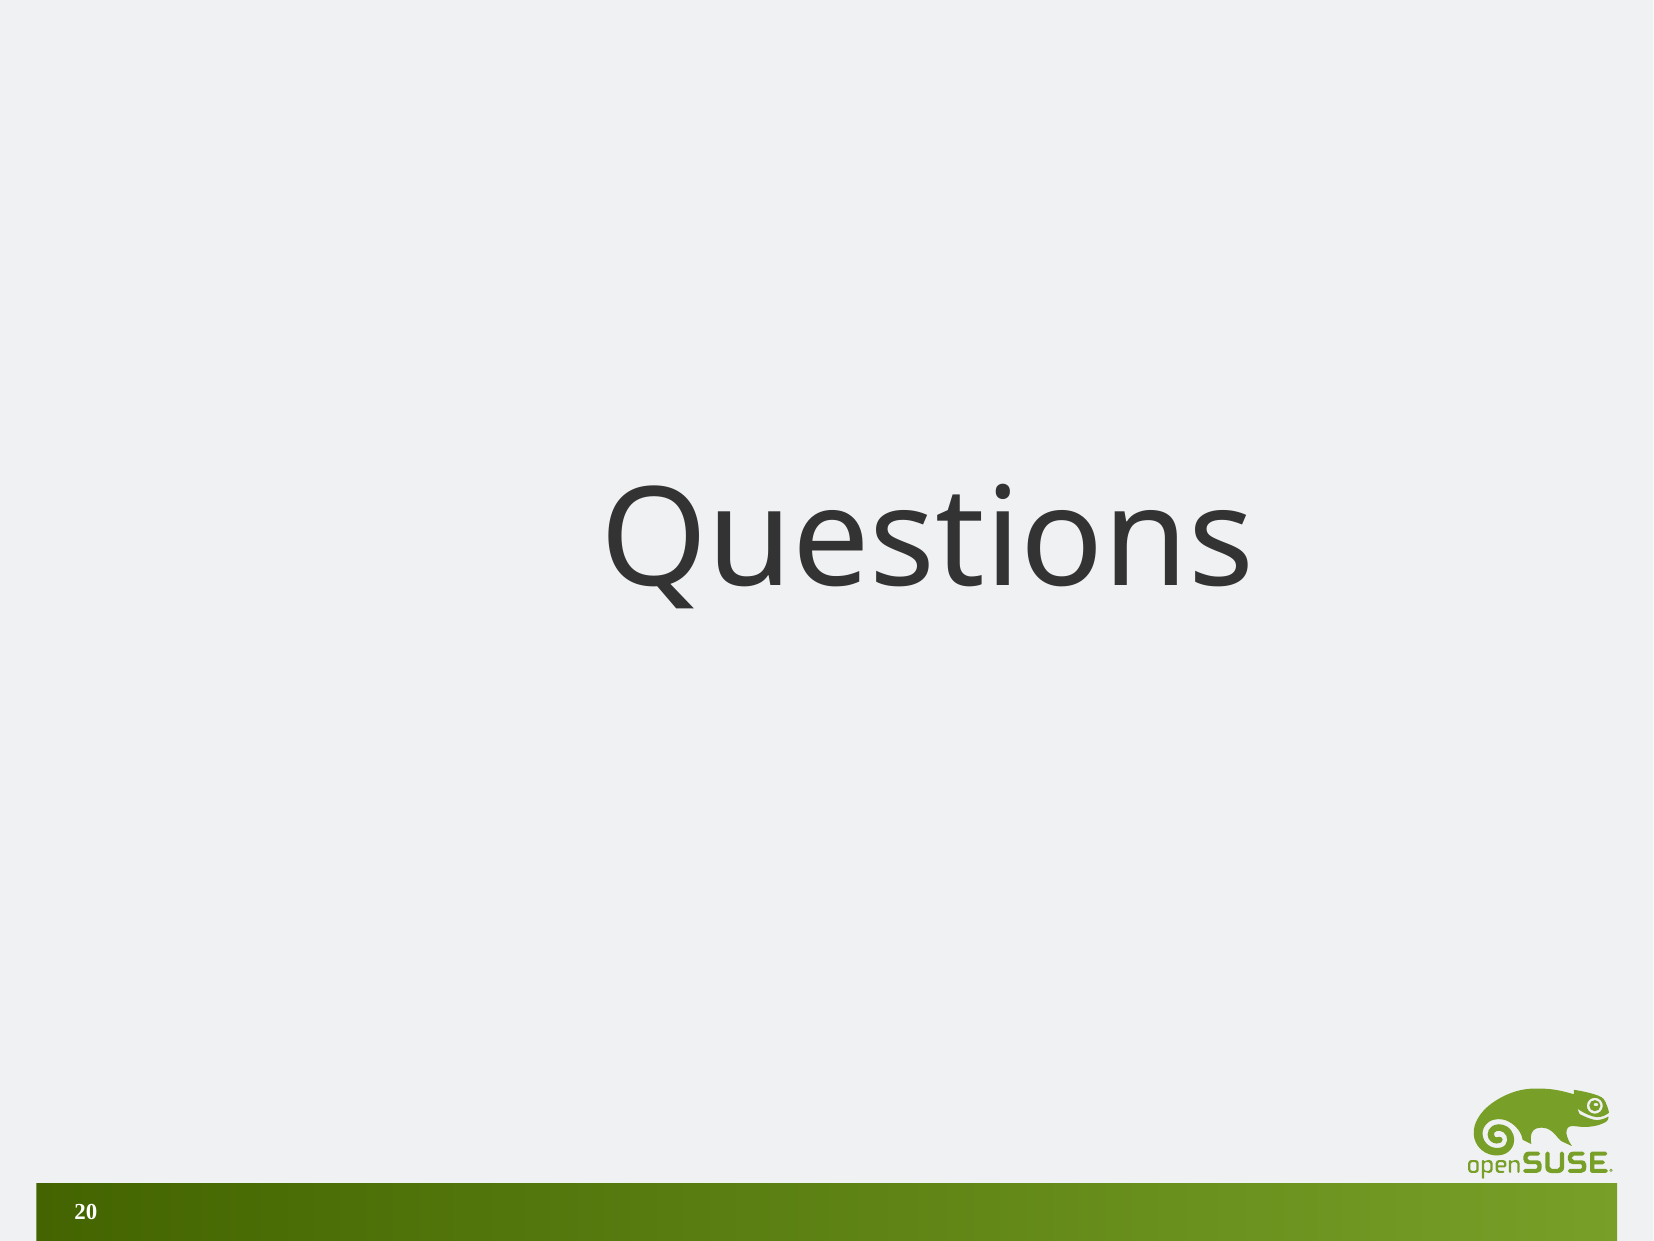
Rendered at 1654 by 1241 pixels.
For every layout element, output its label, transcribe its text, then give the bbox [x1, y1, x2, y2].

picture [0, 0, 1654, 1241]
title Questions [75, 450, 1564, 614]
